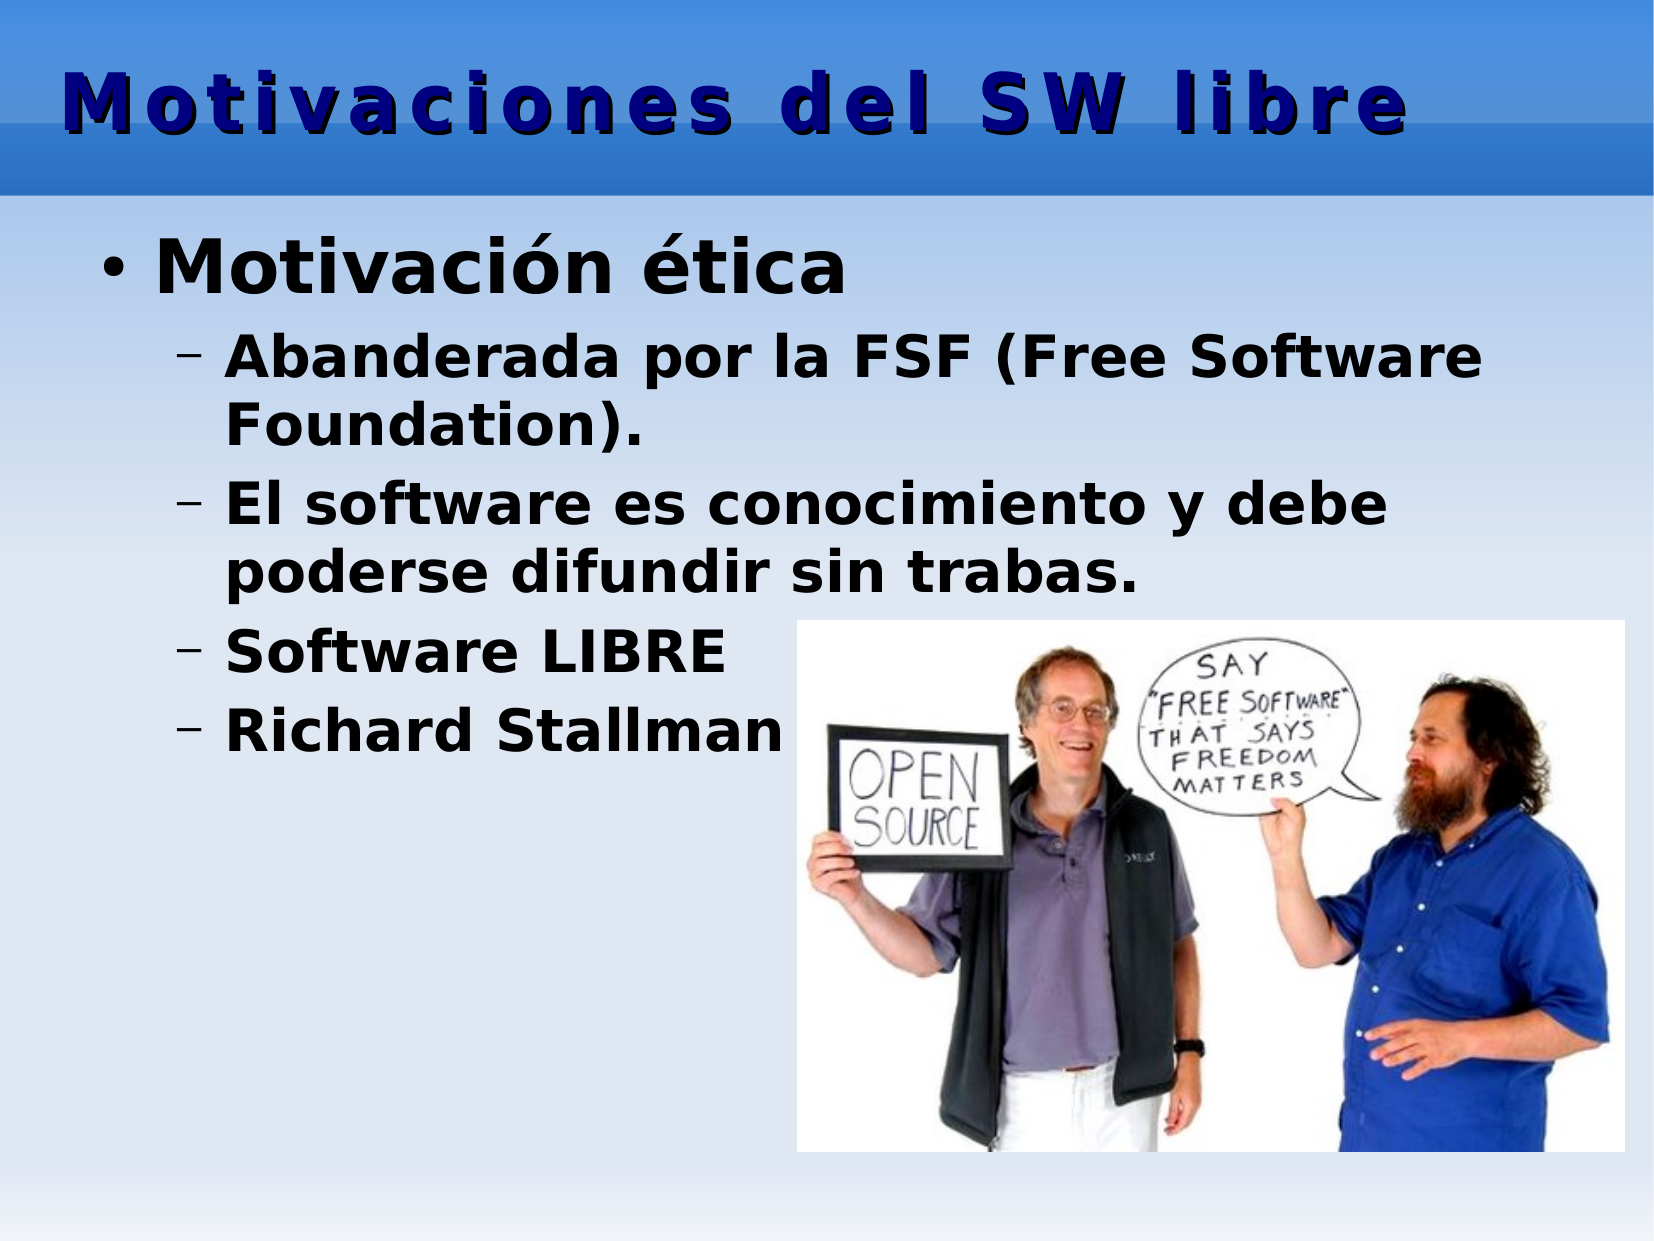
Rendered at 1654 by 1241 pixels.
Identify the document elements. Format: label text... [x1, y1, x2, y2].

list Motivación ética Abanderada por la FSF (Free Software Foundation). El software es conocimiento y debe poderse difundir sin trabas. Software LIBRE Richard Stallman [82, 224, 1625, 1097]
title Motivaciones del SW libre [59, 29, 1654, 178]
picture [0, 0, 1654, 1241]
